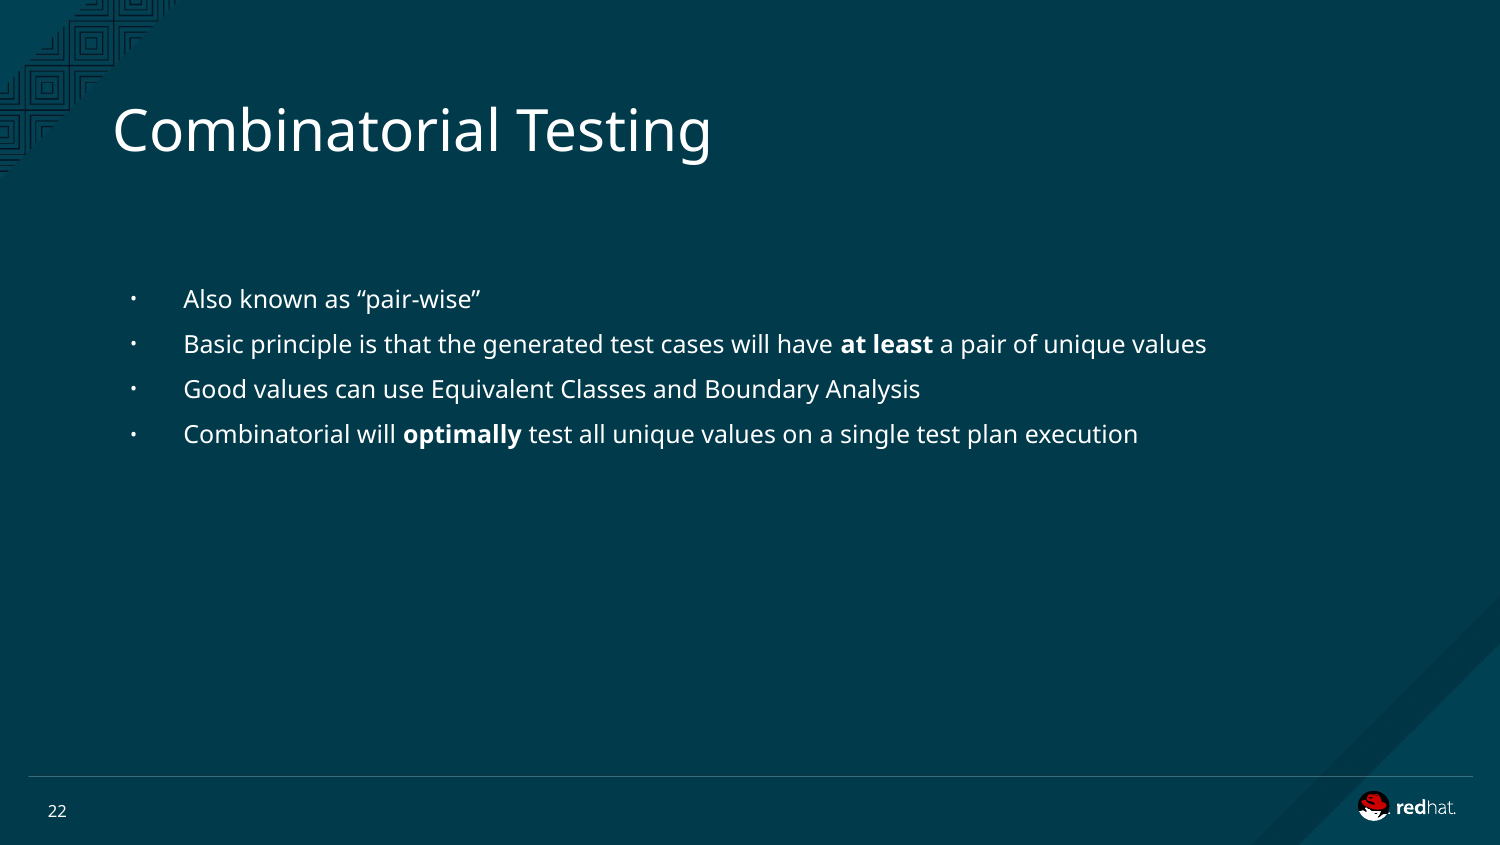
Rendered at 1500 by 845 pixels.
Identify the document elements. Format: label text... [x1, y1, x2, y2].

title Combinatorial Testing [112, 0, 1388, 169]
picture [99, 38, 103, 49]
list Also known as “pair-wise” Basic principle is that the generated test cases will have at least a pair of unique values Good values can use Equivalent Classes and Boundary Analysis Combinatorial will optimally test all unique values on a single test plan execution [112, 281, 1388, 772]
